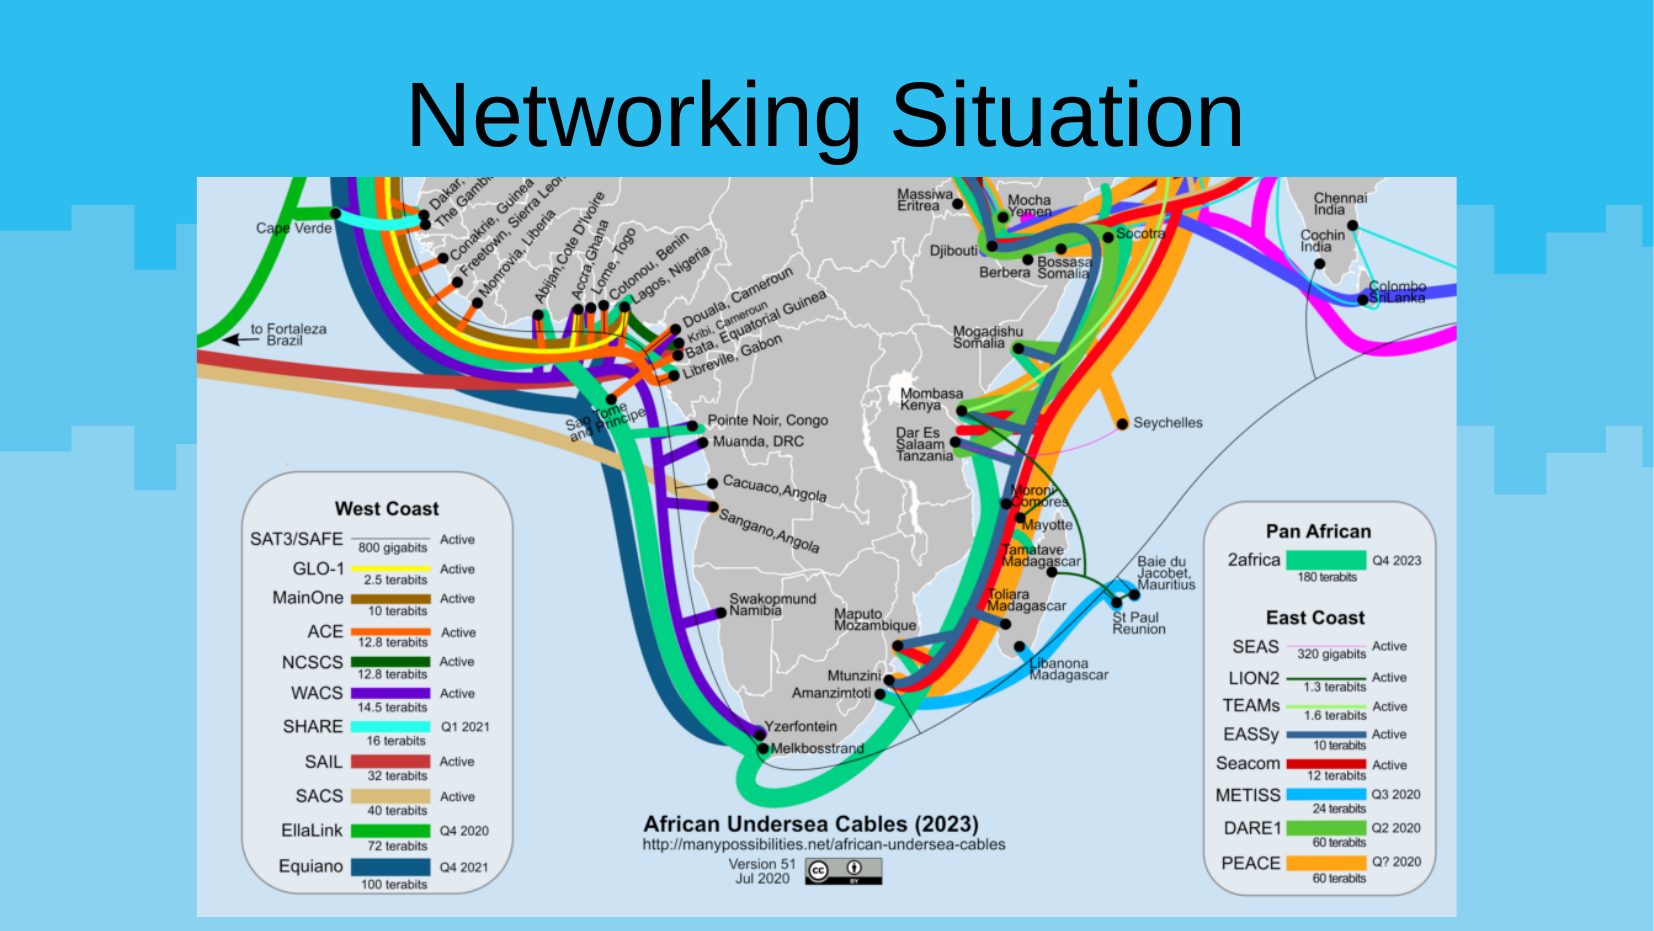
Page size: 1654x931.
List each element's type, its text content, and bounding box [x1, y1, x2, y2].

picture [0, 0, 1654, 931]
title Networking Situation [82, 37, 1571, 193]
